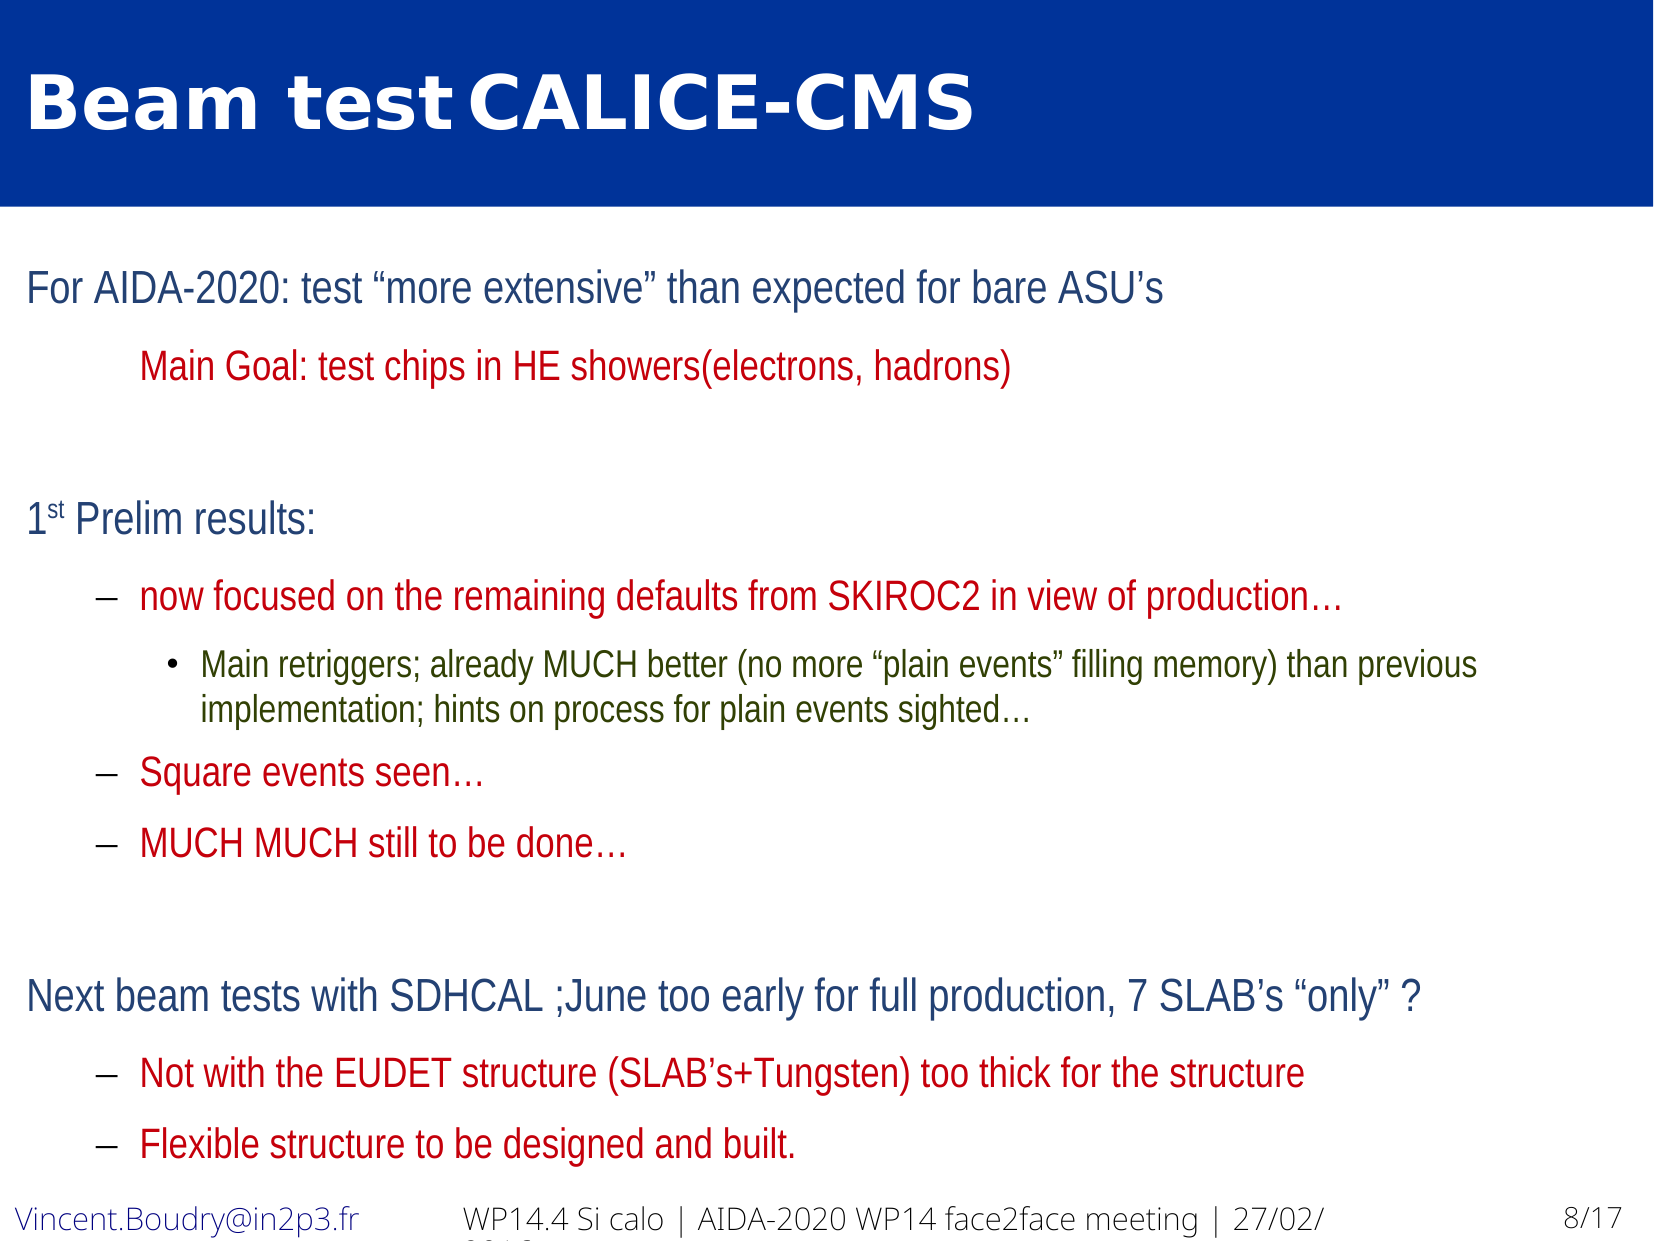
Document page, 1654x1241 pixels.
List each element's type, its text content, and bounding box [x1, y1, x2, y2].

list For AIDA-2020: test “more extensive” than expected for bare ASU’s Main Goal: test chips in HE showers(electrons, hadrons) 1st Prelim results: now focused on the remaining defaults from SKIROC2 in view of production… Main retriggers; already MUCH better (no more “plain events” filling memory) than previous implementation; hints on process for plain events sighted… Square events seen… MUCH MUCH still to be done… Next beam tests with SDHCAL ;June too early for full production, 7 SLAB’s “only” ? Not with the EUDET structure (SLAB’s+Tungsten) too thick for the structure Flexible structure to be designed and built. [26, 260, 1631, 1172]
title Beam test CALICE-CMS [24, 17, 1635, 191]
